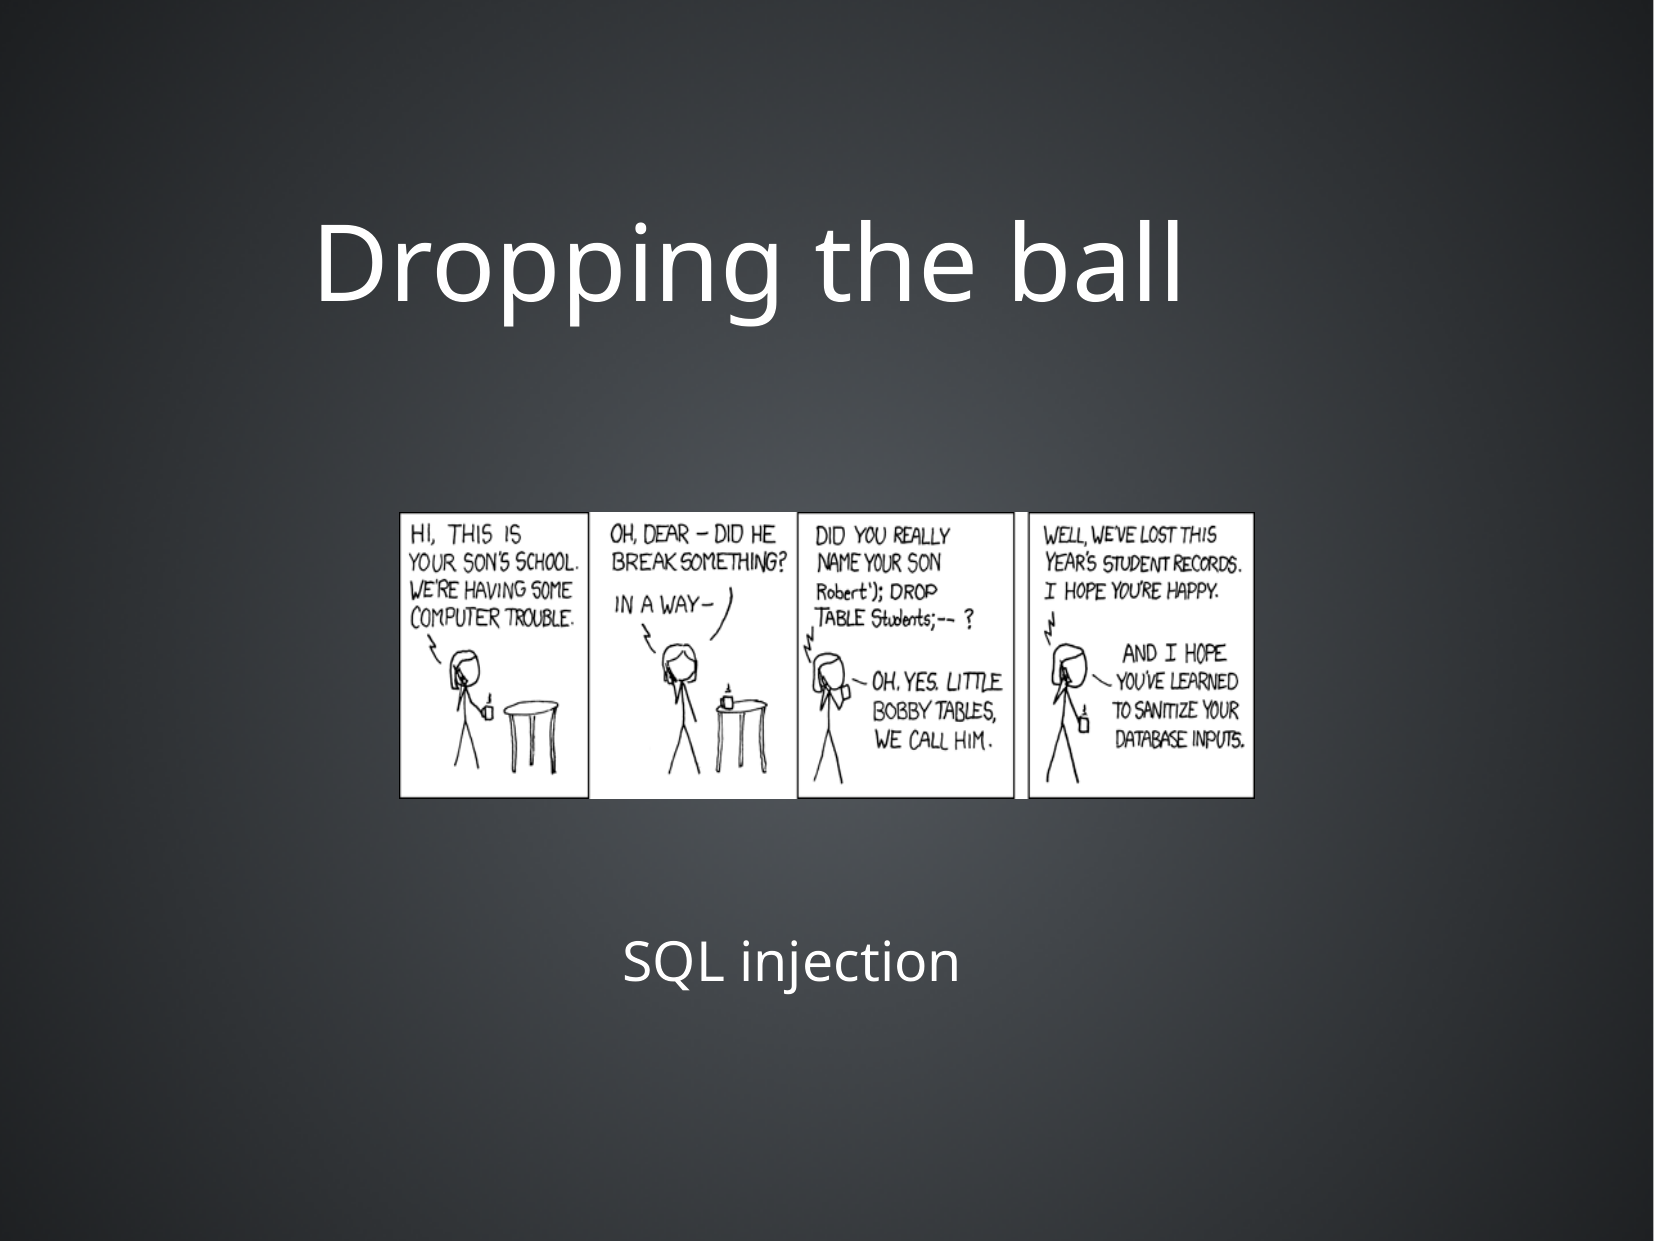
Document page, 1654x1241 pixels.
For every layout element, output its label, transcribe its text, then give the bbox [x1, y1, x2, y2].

picture [0, 0, 1654, 1241]
text_box Dropping the ball [311, 187, 1328, 337]
text_box SQL injection [622, 922, 1026, 1001]
